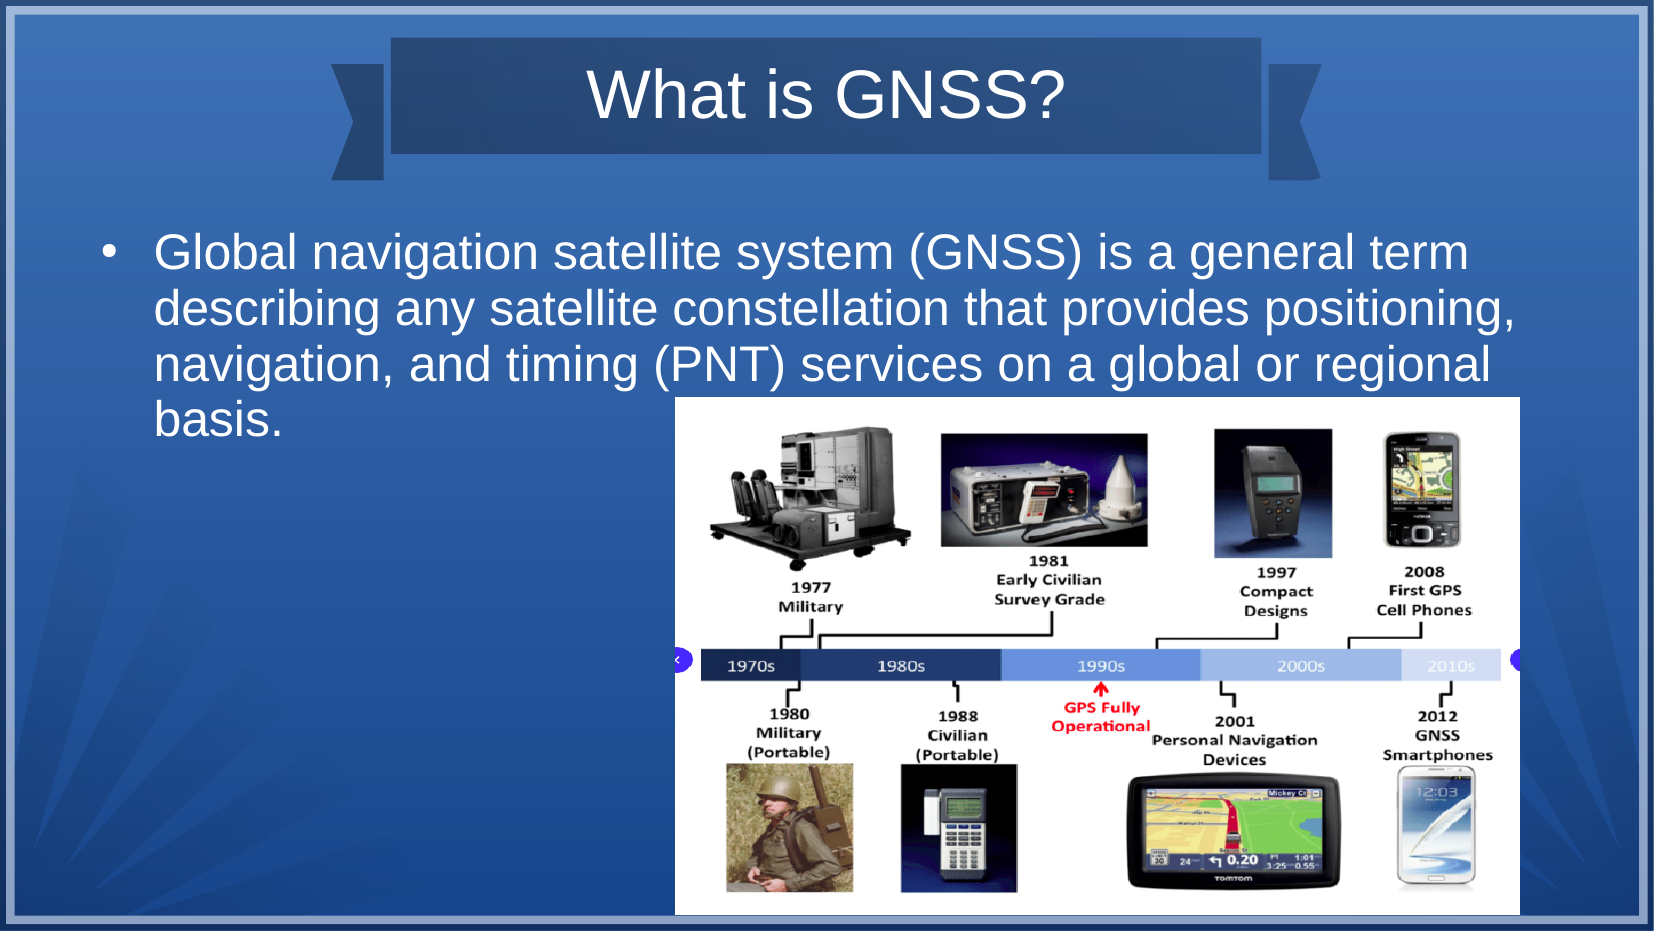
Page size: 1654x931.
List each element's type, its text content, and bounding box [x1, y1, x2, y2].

picture [675, 397, 1520, 916]
title What is GNSS? [389, 35, 1264, 154]
list Global navigation satellite system (GNSS) is a general term describing any satellite constellation that provides positioning, navigation, and timing (PNT) services on a global or regional basis. [82, 224, 1571, 848]
